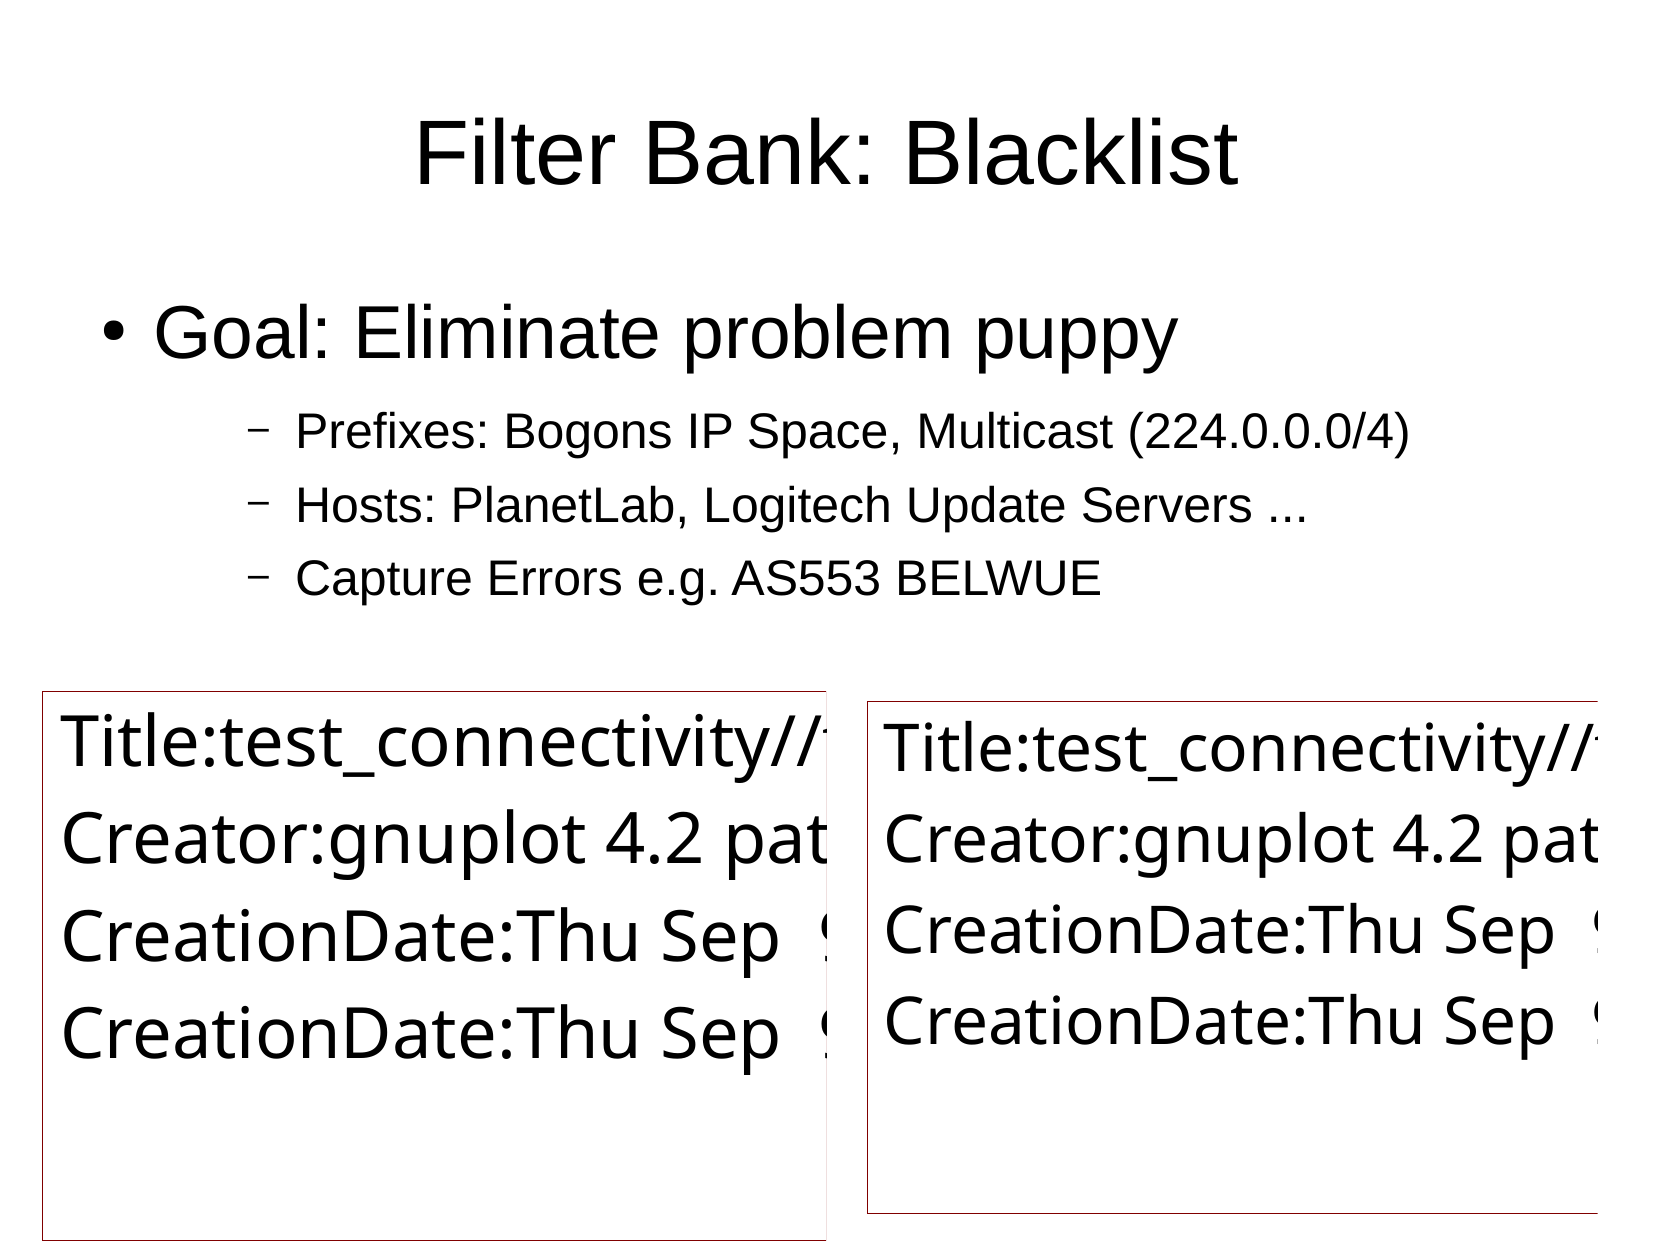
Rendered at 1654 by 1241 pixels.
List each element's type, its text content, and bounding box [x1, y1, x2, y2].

picture [37, 686, 827, 1241]
picture [862, 697, 1598, 1214]
list Goal: Eliminate problem puppy Prefixes: Bogons IP Space, Multicast (224.0.0.0/4) Hosts: PlanetLab, Logitech Update Servers ... Capture Errors e.g. AS553 BELWUE [82, 290, 1571, 1109]
title Filter Bank: Blacklist [82, 49, 1571, 257]
